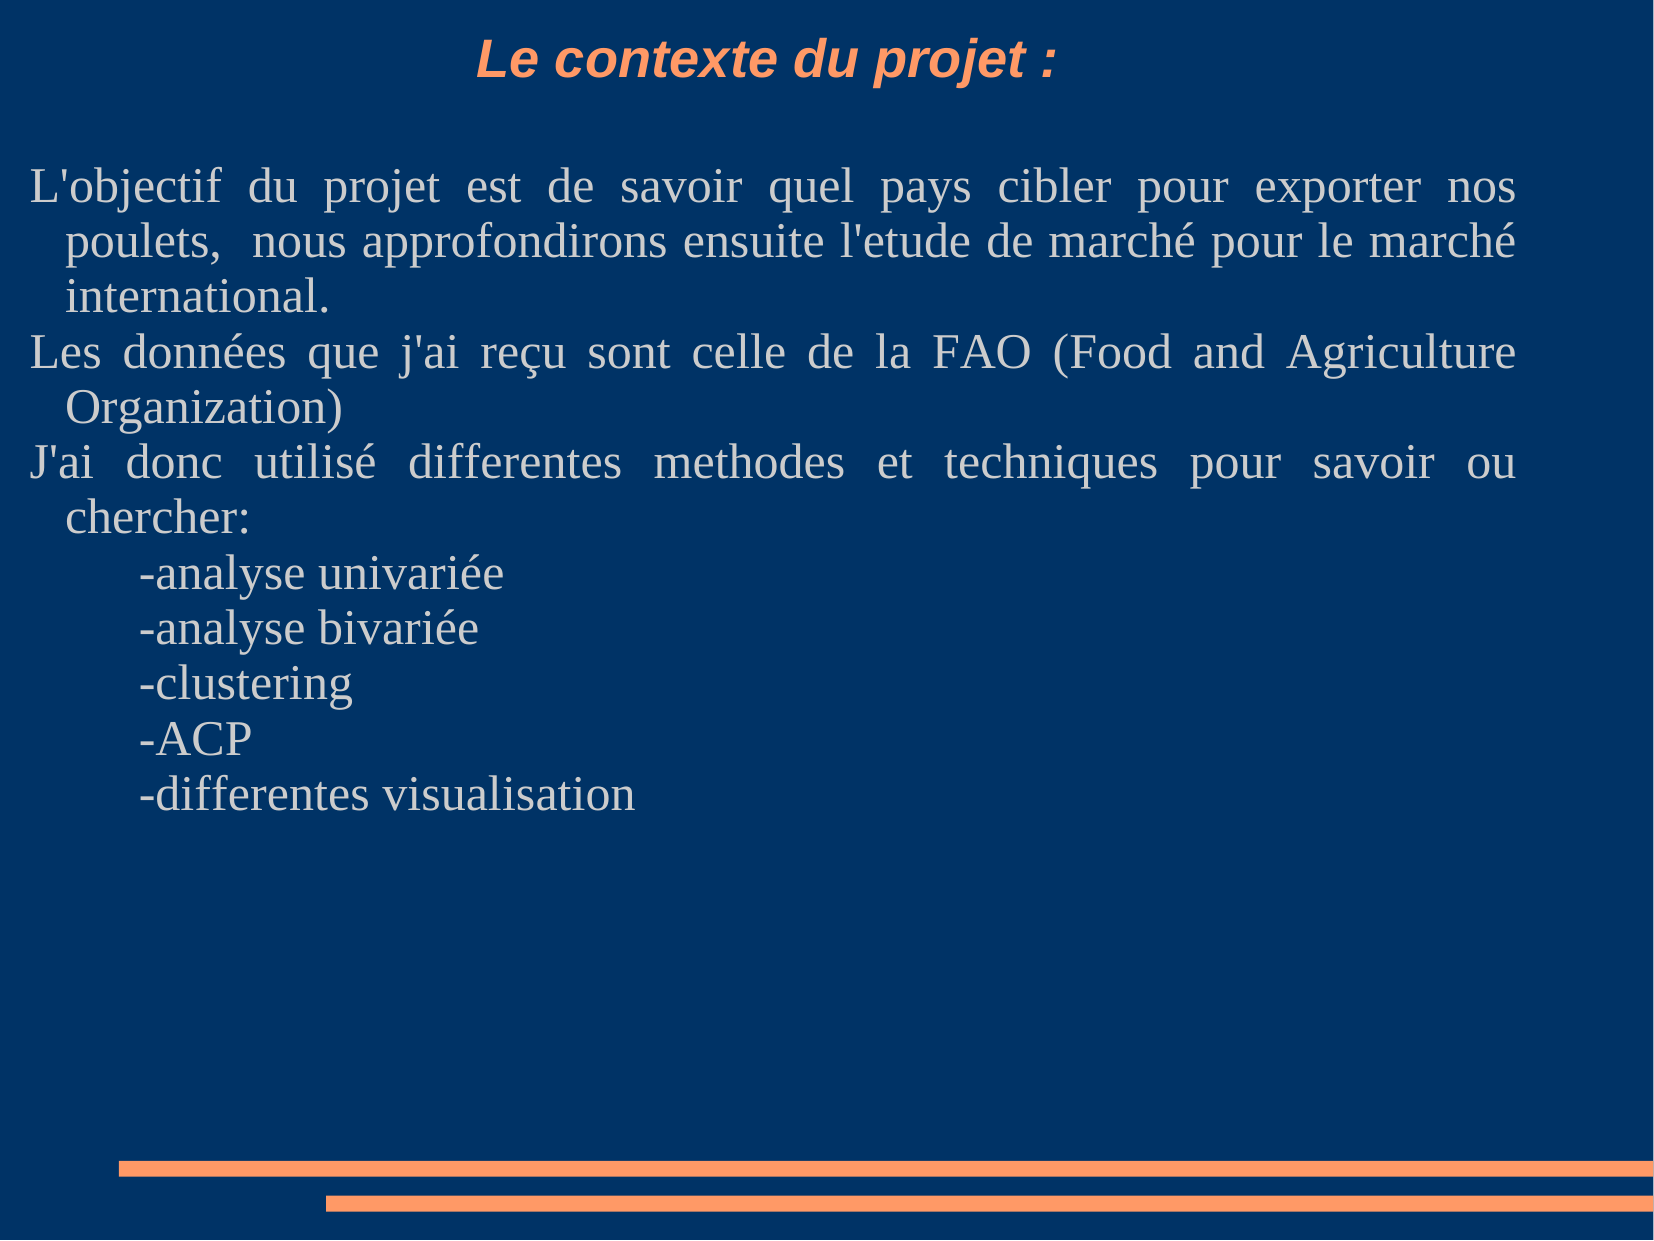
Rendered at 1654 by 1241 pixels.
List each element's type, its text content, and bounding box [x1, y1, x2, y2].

subtitle L'objectif du projet est de savoir quel pays cibler pour exporter nos poulets, nous approfondirons ensuite l'etude de marché pour le marché international. Les données que j'ai reçu sont celle de la FAO (Food and Agriculture Organization) J'ai donc utilisé differentes methodes et techniques pour savoir ou chercher: -analyse univariée -analyse bivariée -clustering -ACP -differentes visualisation [29, 150, 1518, 995]
title Le contexte du projet : [0, 0, 1536, 119]
